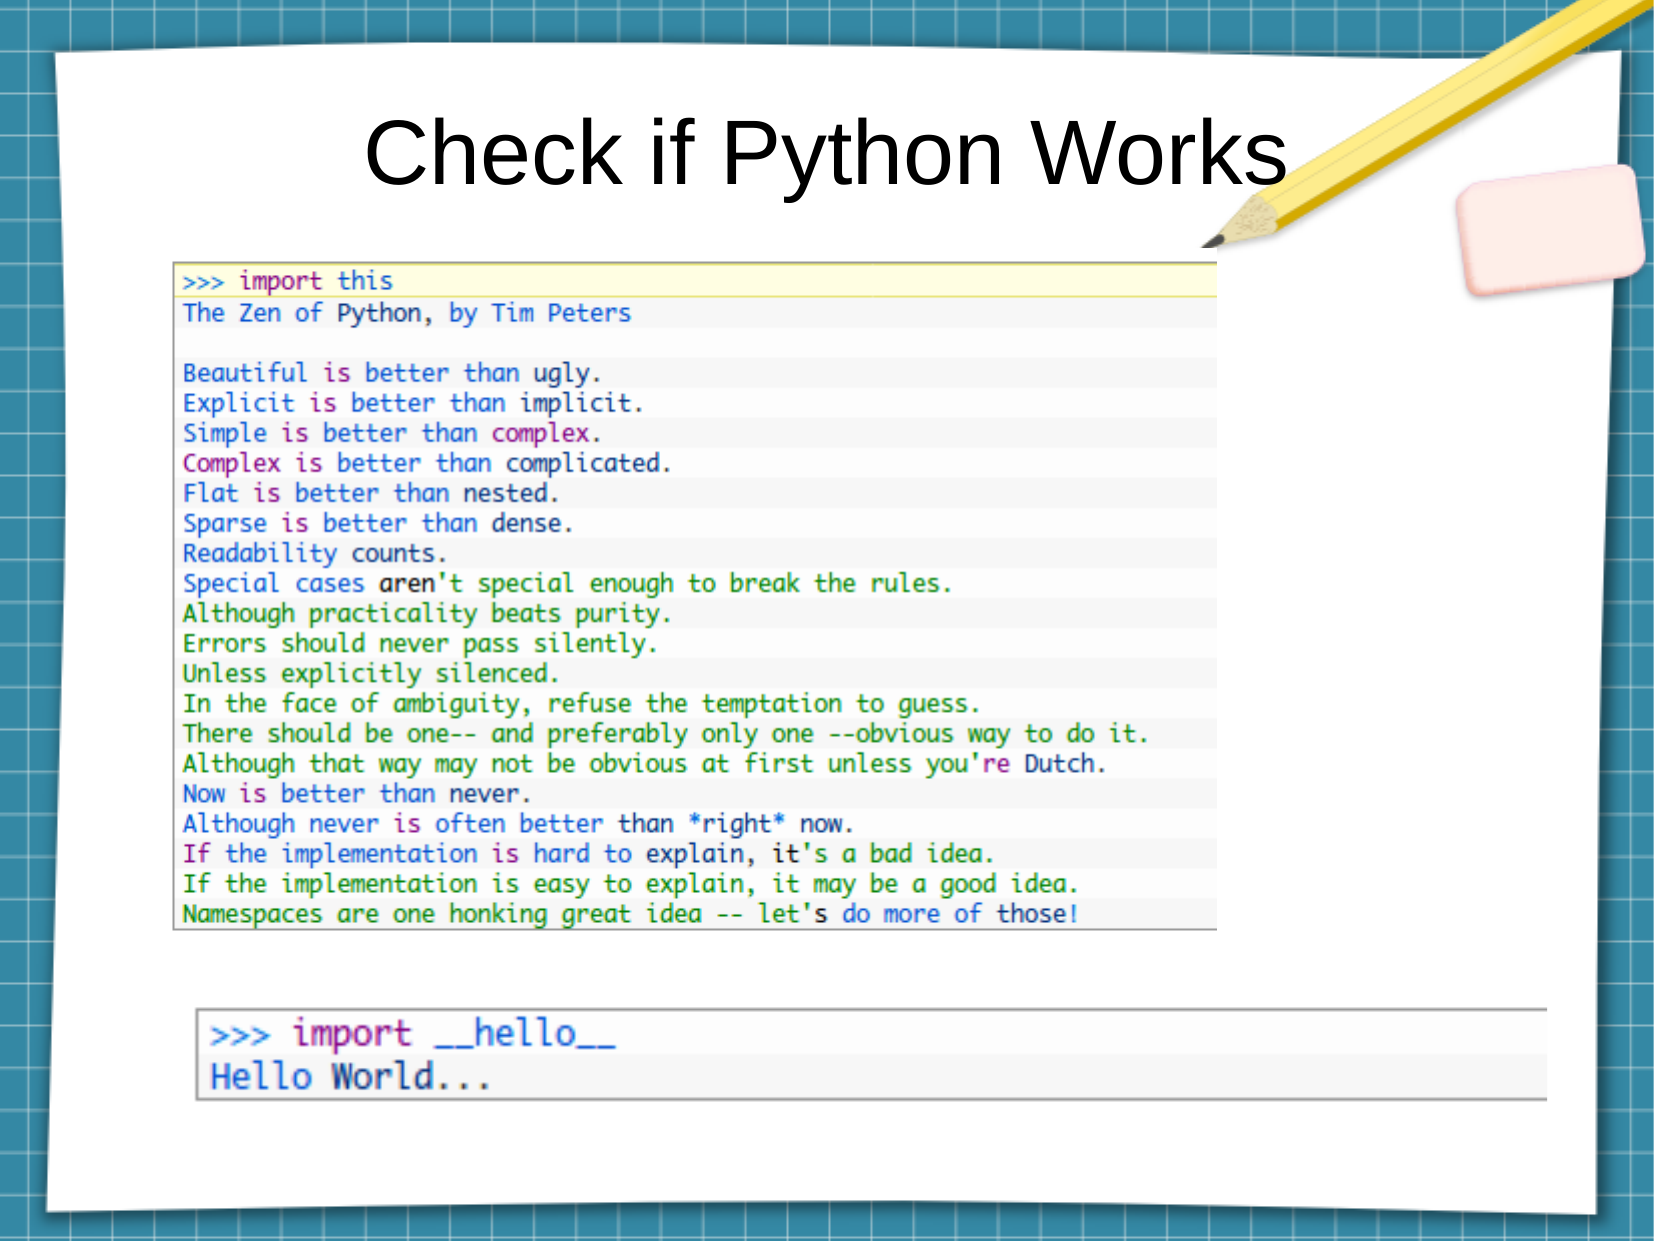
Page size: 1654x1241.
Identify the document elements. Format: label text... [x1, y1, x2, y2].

picture [0, 0, 1654, 1241]
title Check if Python Works [82, 49, 1571, 257]
